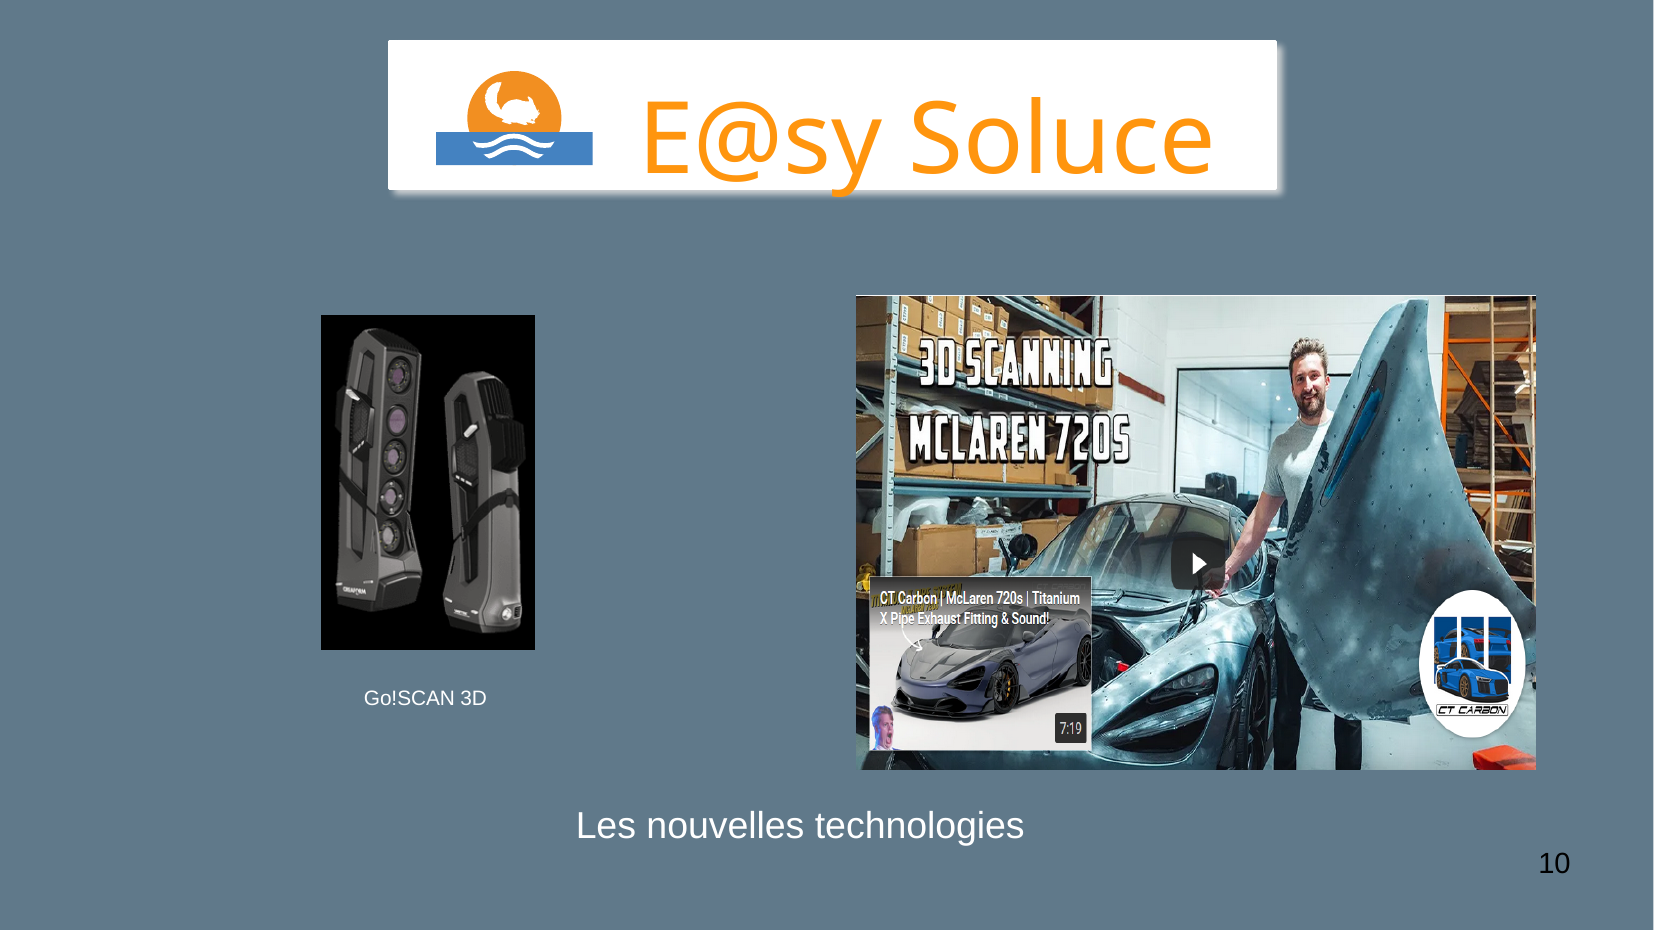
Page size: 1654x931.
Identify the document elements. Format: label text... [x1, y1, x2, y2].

picture [856, 295, 1536, 770]
text_box Les nouvelles technologies [561, 797, 1063, 857]
text_box Go!SCAN 3D [295, 679, 562, 718]
picture [321, 315, 535, 650]
